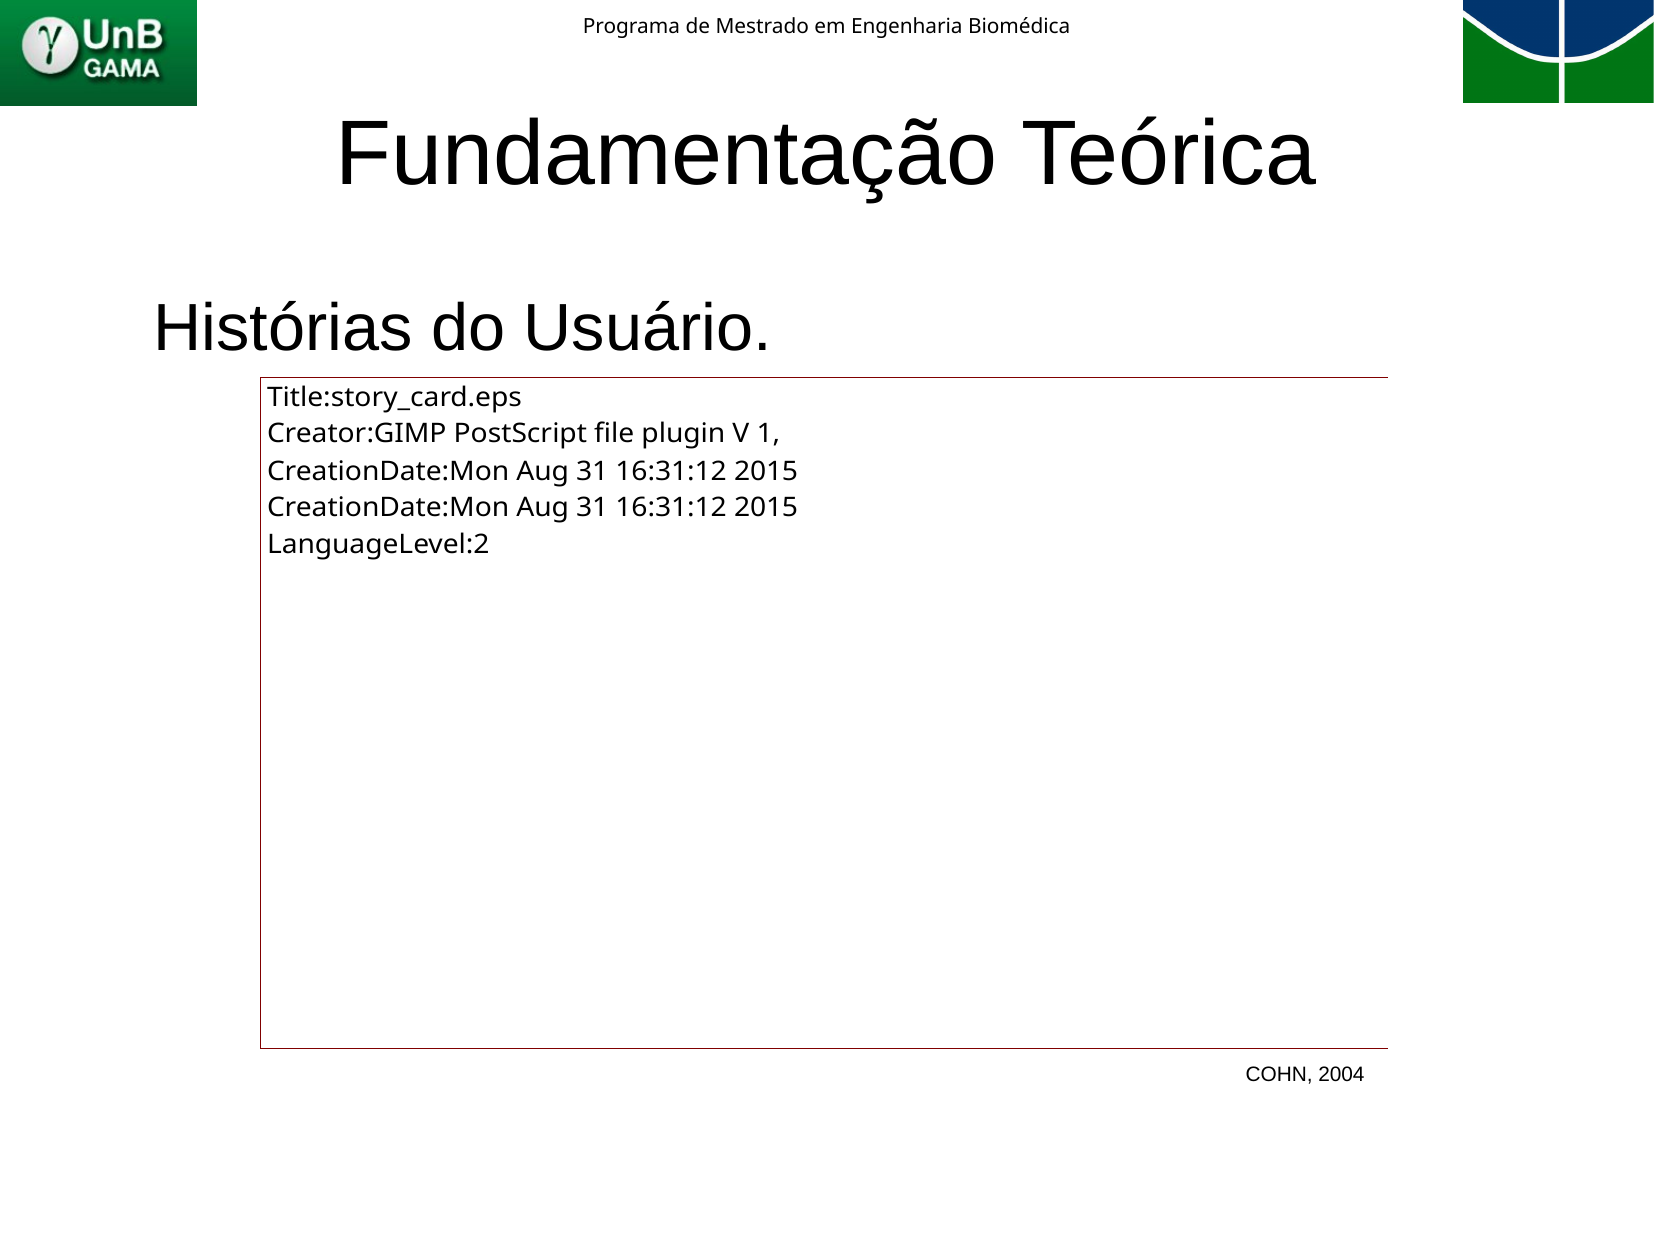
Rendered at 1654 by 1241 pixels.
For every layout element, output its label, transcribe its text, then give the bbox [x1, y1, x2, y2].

picture [0, 0, 197, 106]
title Fundamentação Teórica [82, 49, 1571, 257]
text_box COHN, 2004 [1230, 1055, 1380, 1094]
list Histórias do Usuário. [82, 290, 1571, 1010]
picture [257, 375, 1388, 1049]
picture [1463, 0, 1654, 103]
